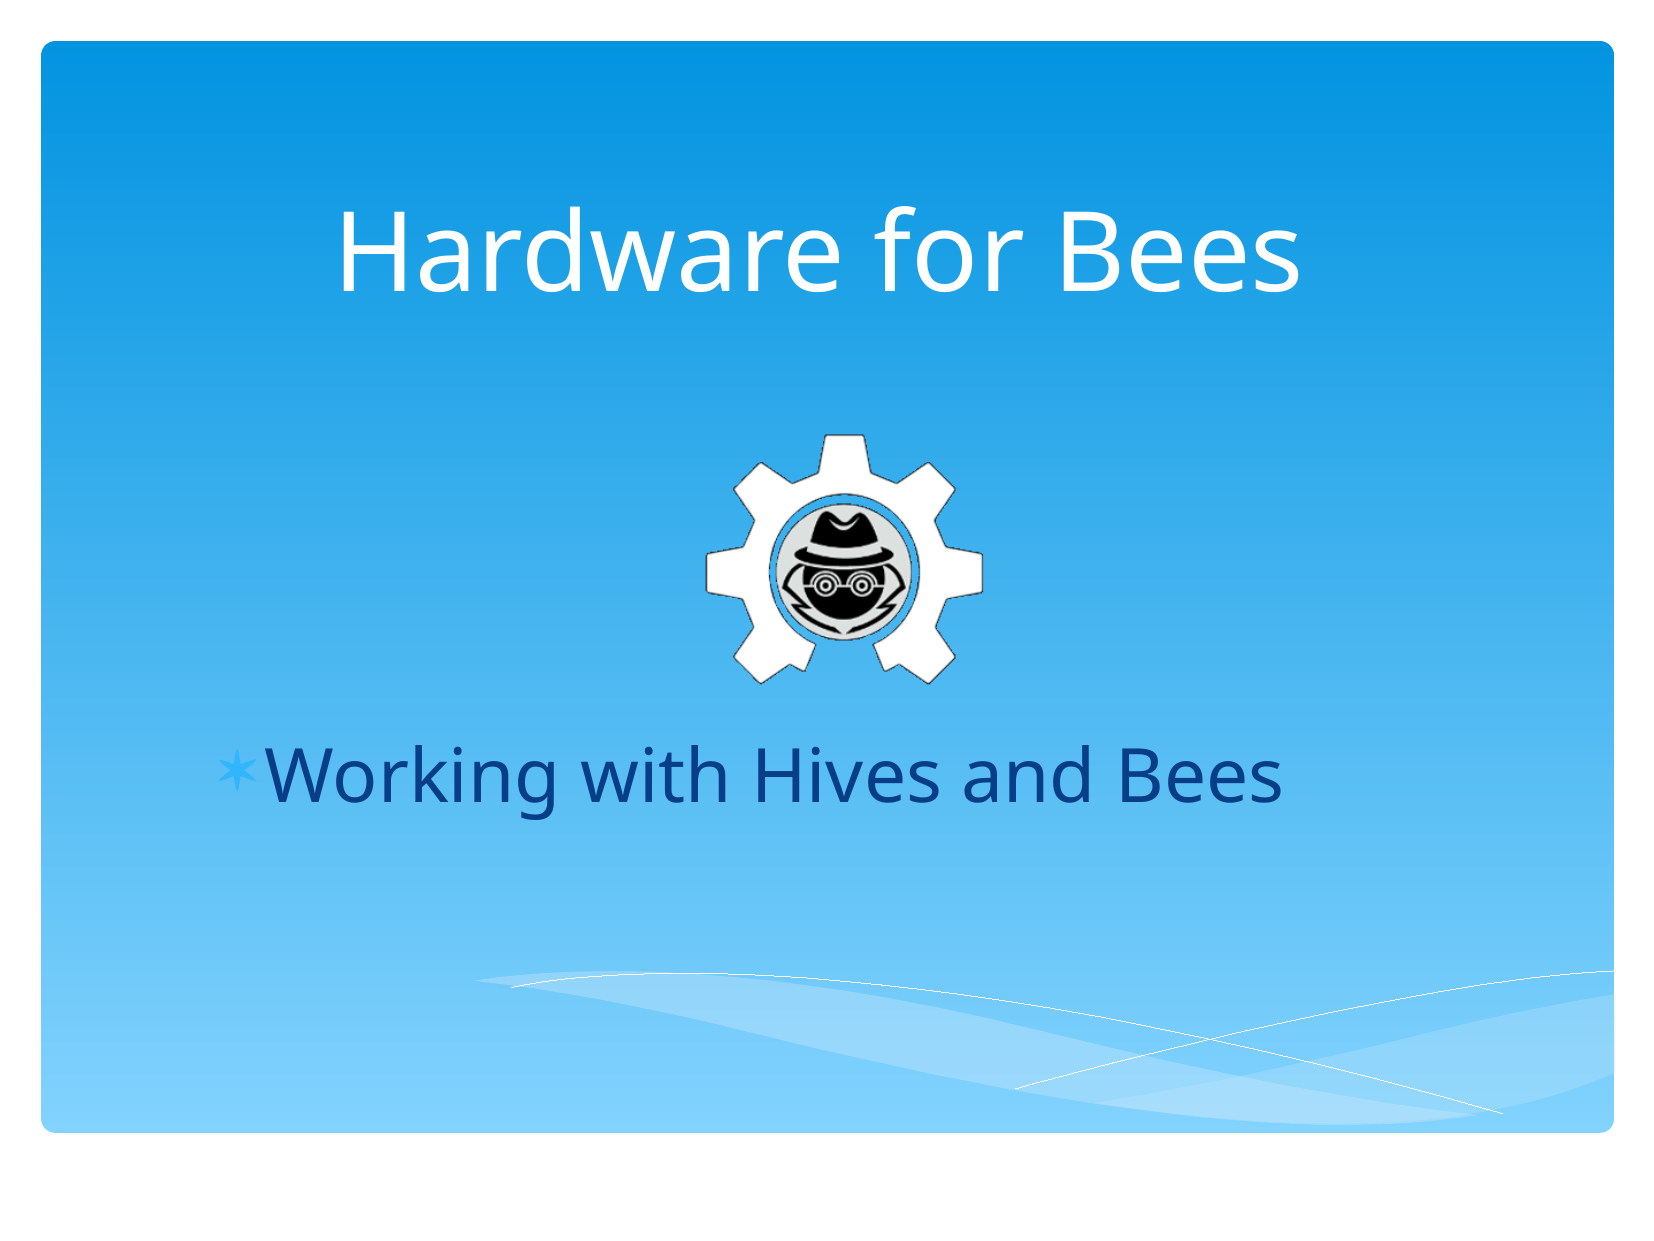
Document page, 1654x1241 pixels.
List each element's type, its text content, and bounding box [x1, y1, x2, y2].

list Working with Hives and Bees [205, 719, 1545, 960]
picture [700, 415, 990, 705]
title Hardware for Bees [75, 133, 1564, 361]
